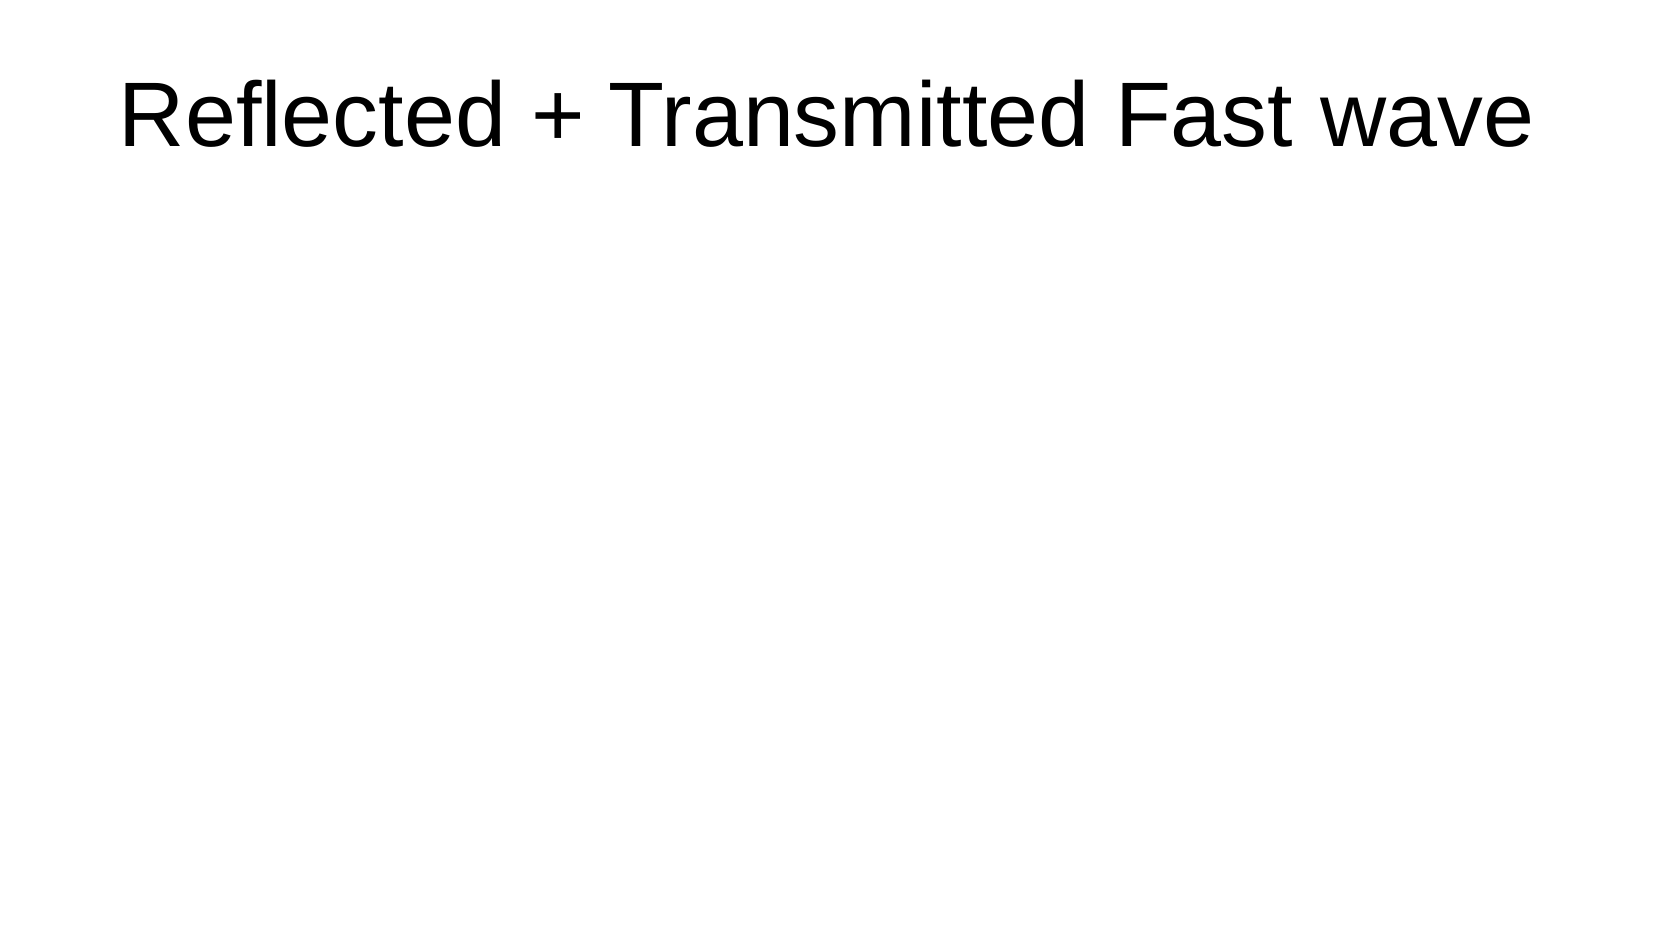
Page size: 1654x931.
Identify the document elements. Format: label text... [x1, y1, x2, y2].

title Reflected + Transmitted Fast wave [82, 37, 1571, 193]
